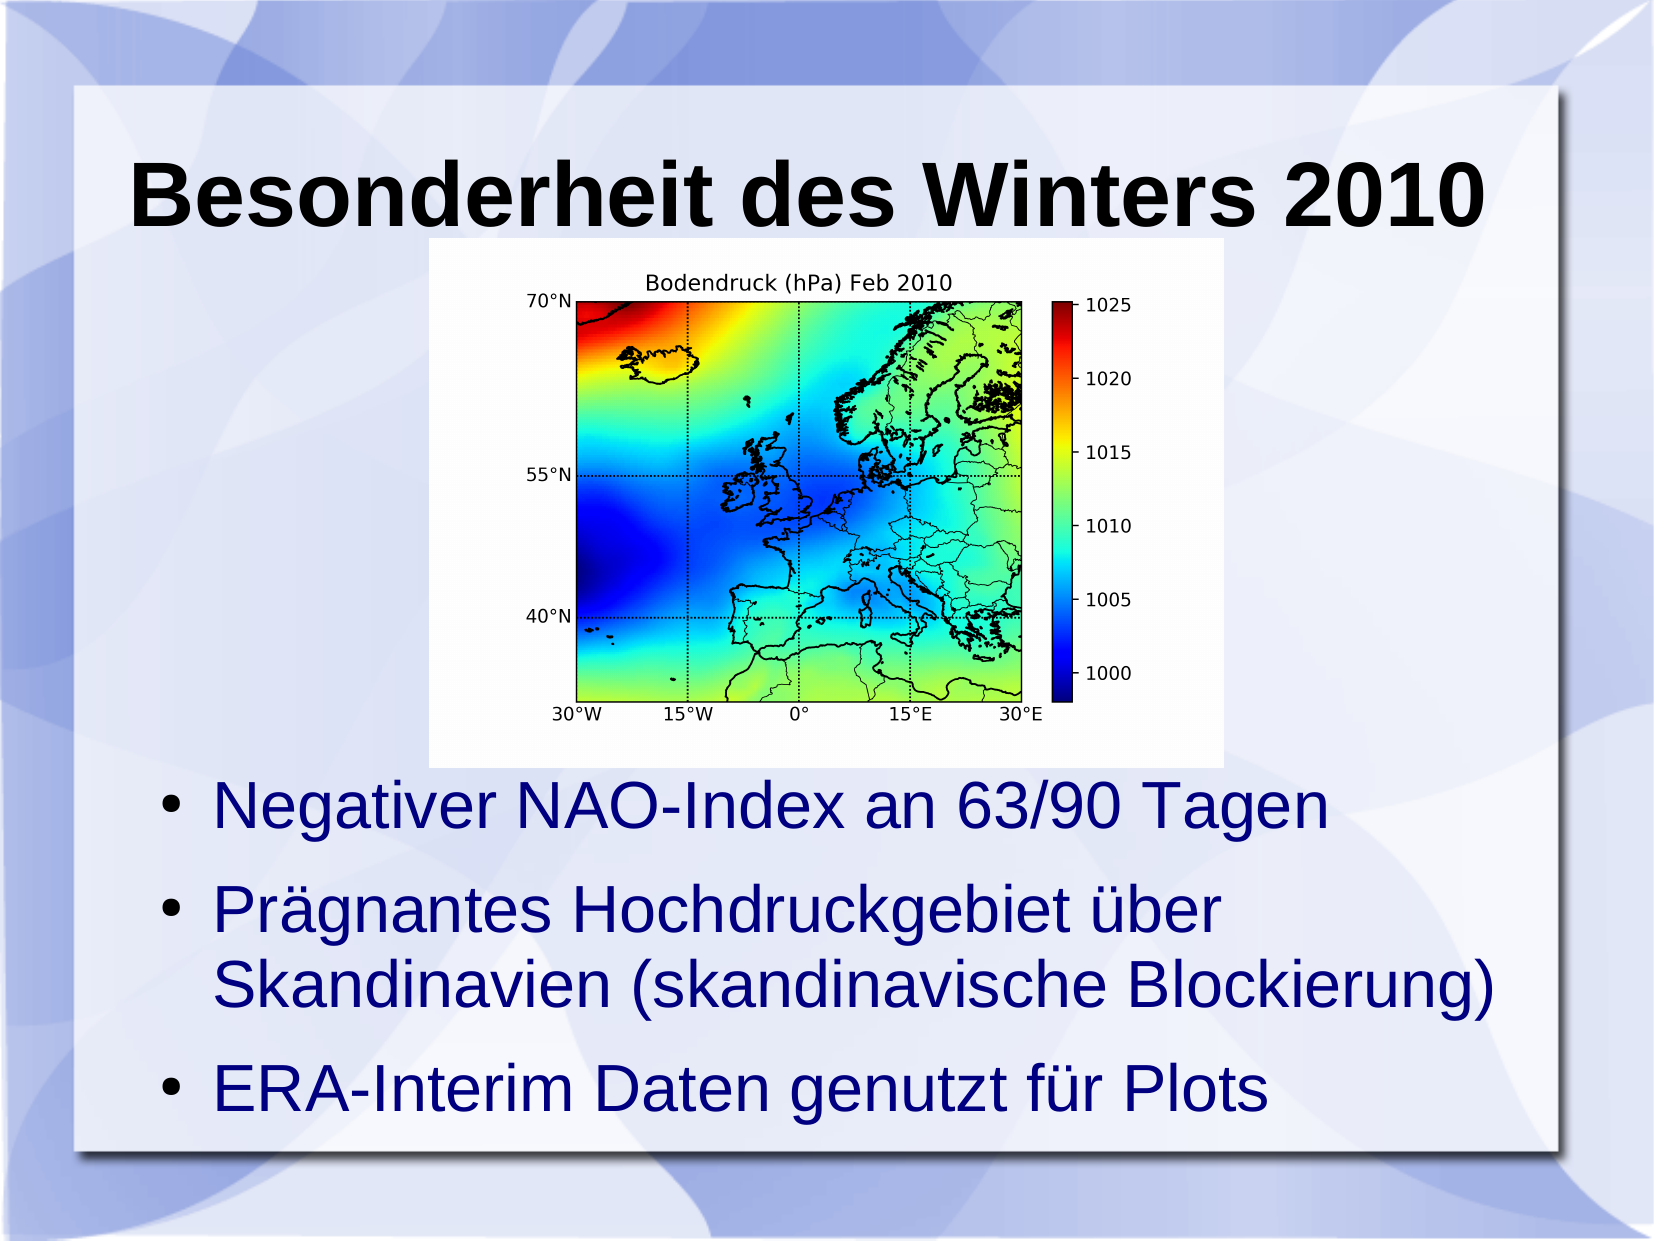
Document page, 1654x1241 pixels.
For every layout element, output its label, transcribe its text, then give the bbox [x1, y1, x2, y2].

list Negativer NAO-Index an 63/90 Tagen Prägnantes Hochdruckgebiet über Skandinavien (skandinavische Blockierung) ERA-Interim Daten genutzt für Plots [141, 767, 1501, 1241]
picture [0, 0, 1654, 1241]
title Besonderheit des Winters 2010 [82, 90, 1536, 298]
